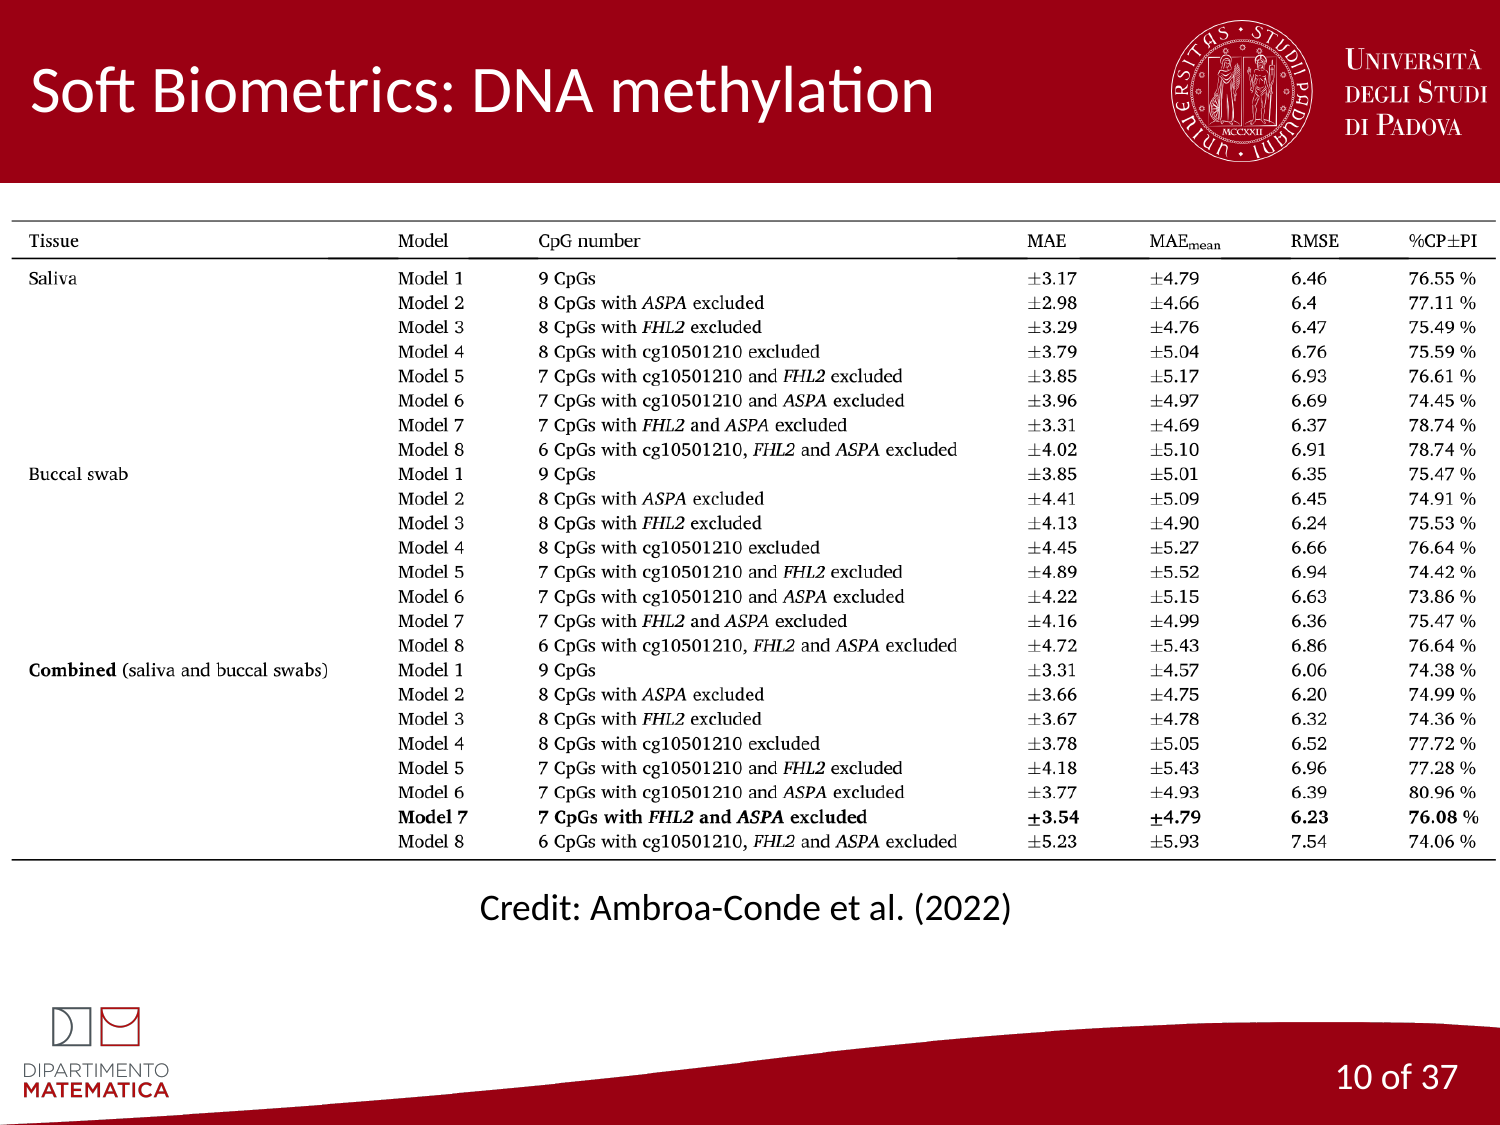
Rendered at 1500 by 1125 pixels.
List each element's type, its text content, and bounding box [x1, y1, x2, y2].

text_box Credit: Ambroa-Conde et al. (2022) [465, 885, 1126, 1014]
picture [1171, 20, 1487, 162]
picture [3, 211, 1500, 862]
slide_number <number> of 37 [1136, 1044, 1474, 1104]
picture [0, 1007, 1500, 1125]
title Soft Biometrics: DNA methylation [0, 0, 1159, 183]
